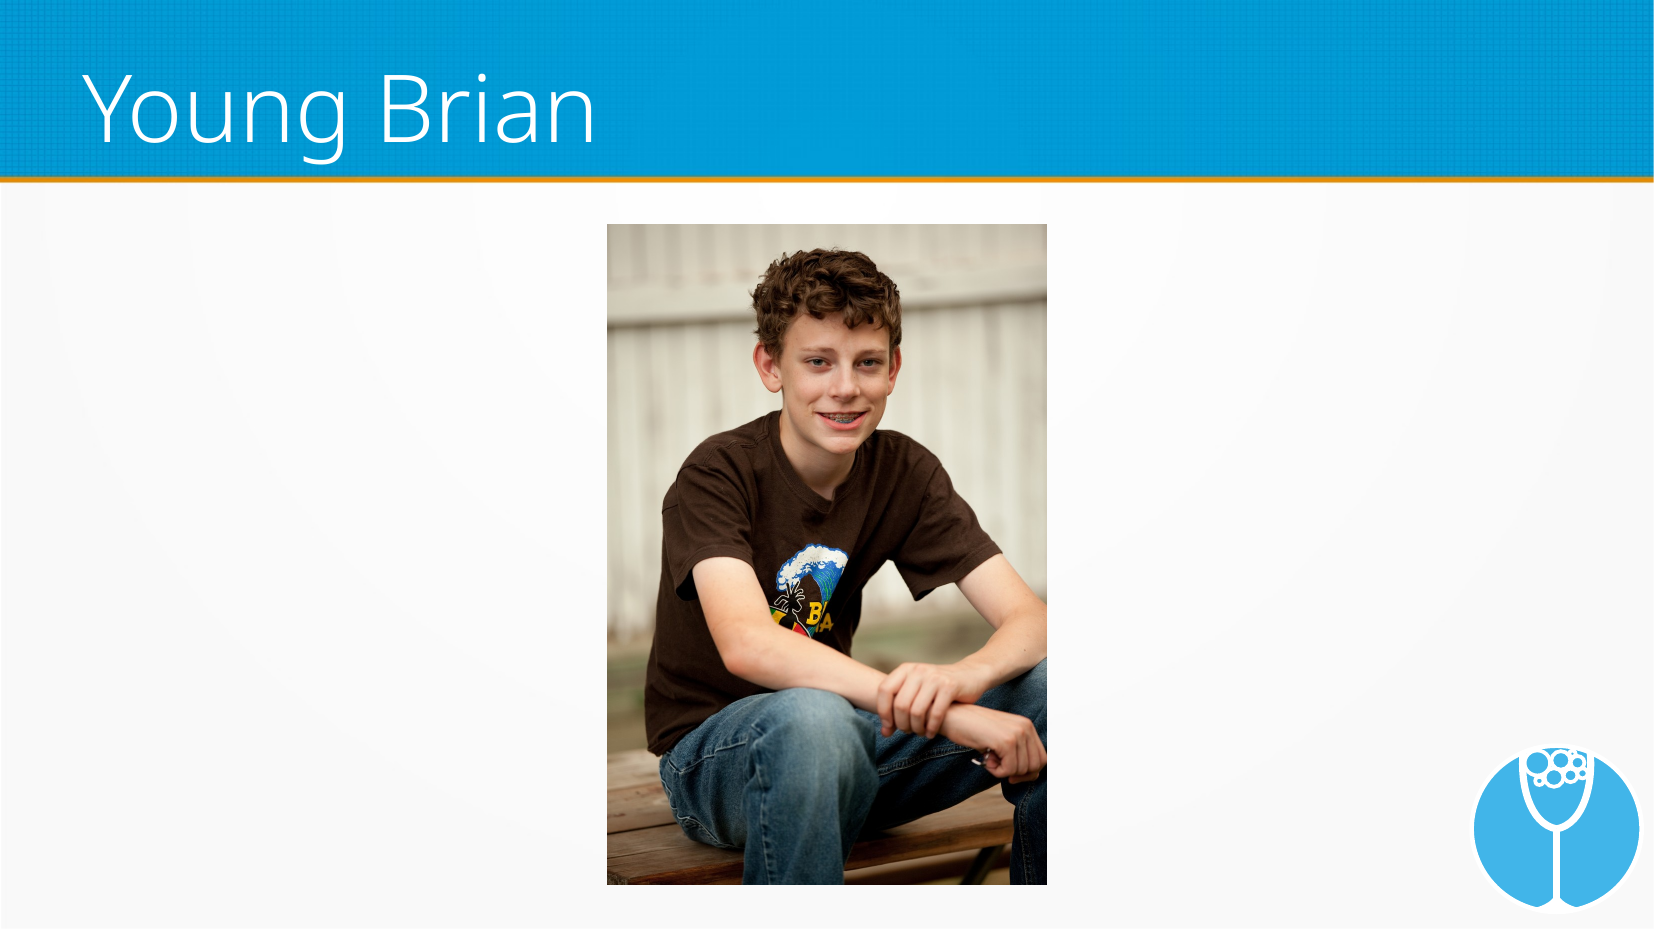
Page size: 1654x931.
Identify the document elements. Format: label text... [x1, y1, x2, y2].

title Young Brian [82, 14, 1571, 171]
picture [0, 175, 1654, 931]
